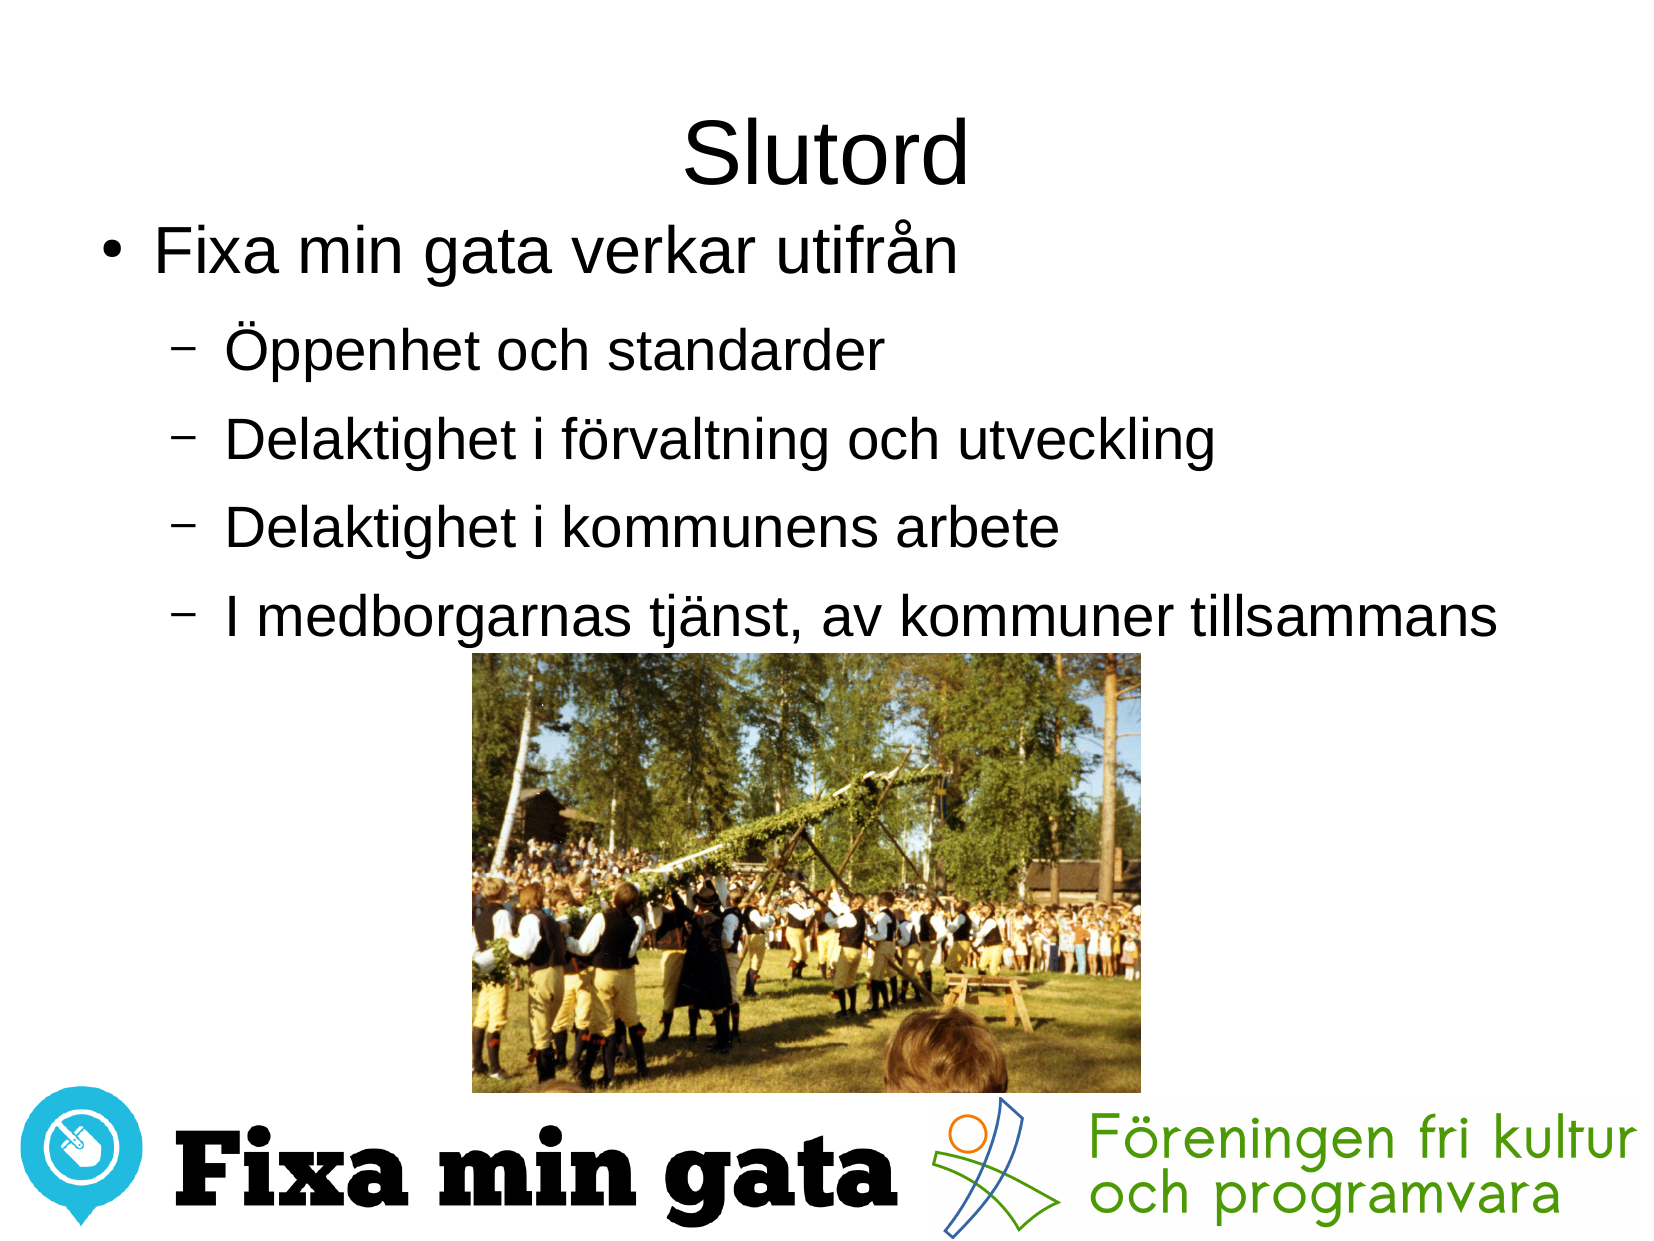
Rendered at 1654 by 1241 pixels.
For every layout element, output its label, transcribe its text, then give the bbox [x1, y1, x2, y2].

picture [4, 653, 1141, 1236]
picture [932, 1097, 1638, 1239]
title Slutord [82, 49, 1571, 257]
list Fixa min gata verkar utifrån Öppenhet och standarder Delaktighet i förvaltning och utveckling Delaktighet i kommunens arbete I medborgarnas tjänst, av kommuner tillsammans [82, 213, 1538, 933]
